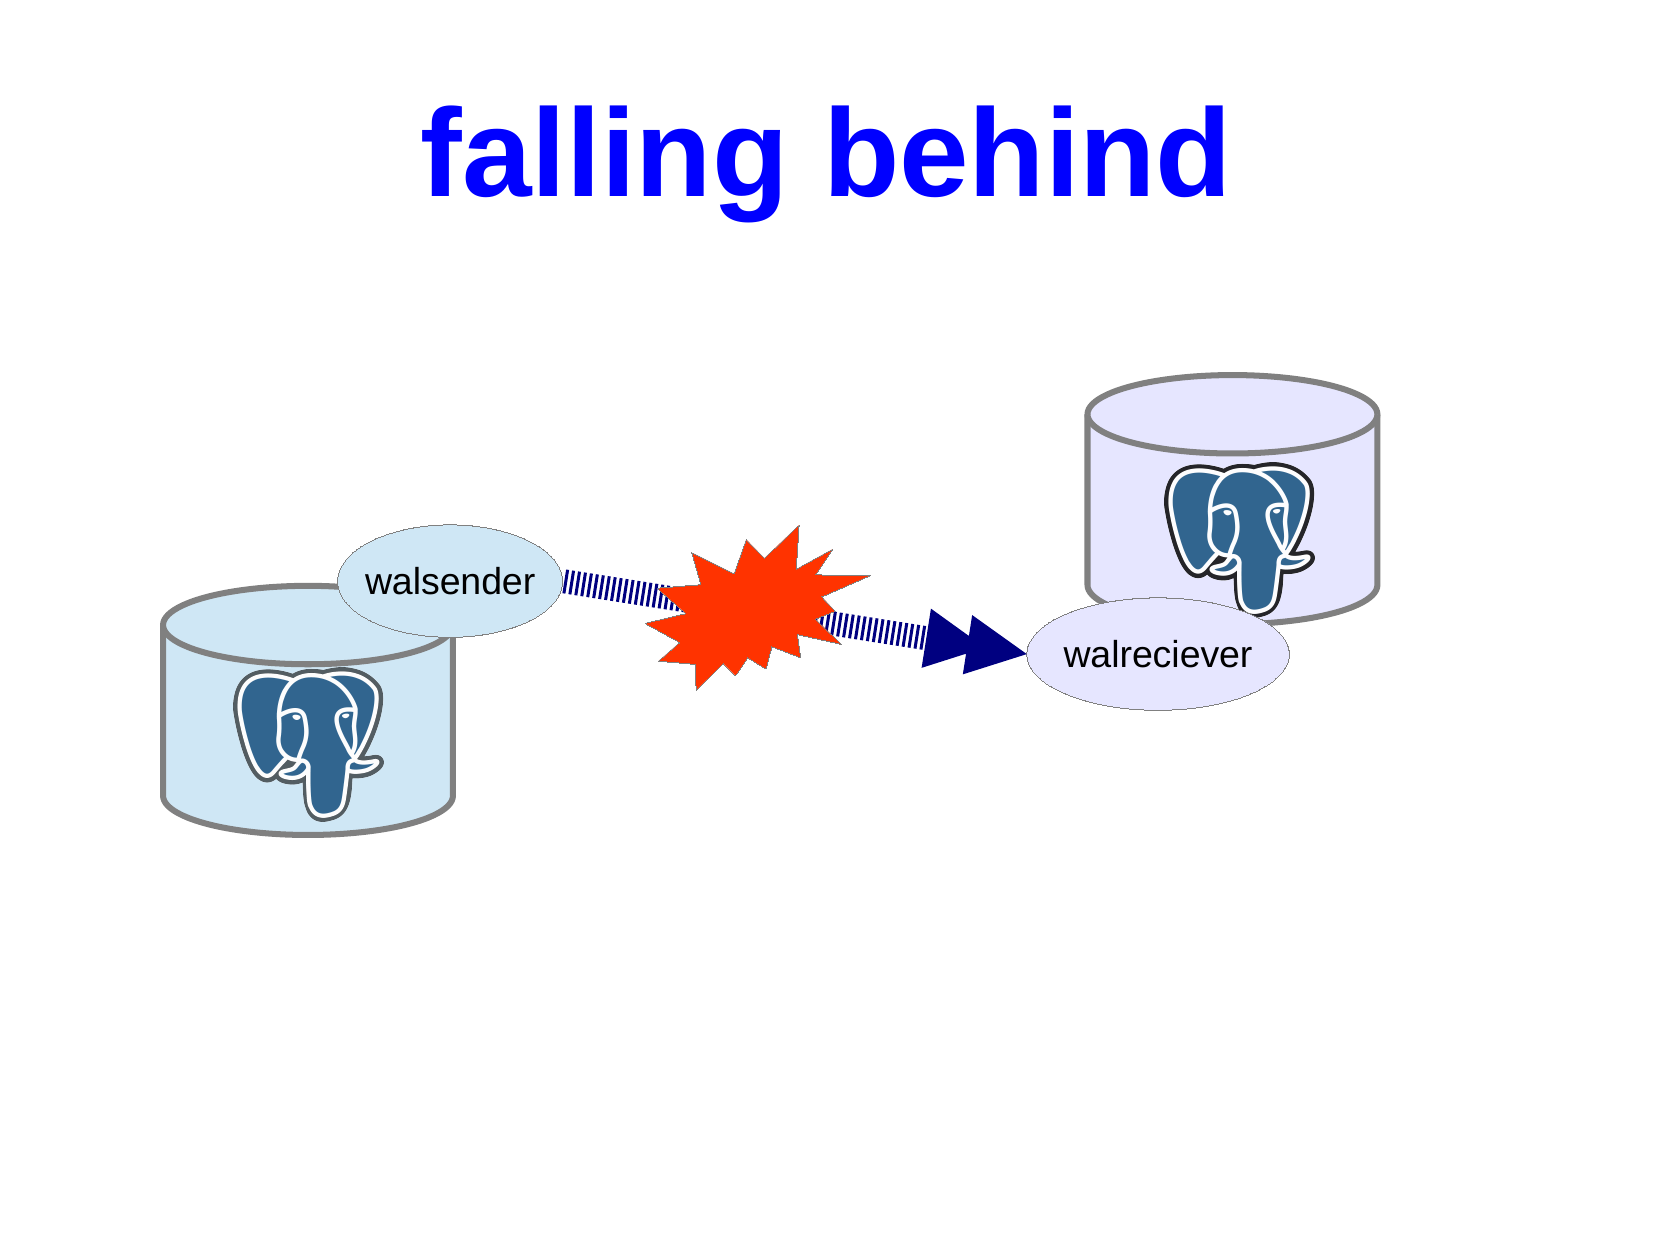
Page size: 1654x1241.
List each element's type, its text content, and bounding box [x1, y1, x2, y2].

text_box walsender [337, 524, 563, 638]
text_box [1261, 618, 1311, 623]
text_box [163, 585, 453, 835]
text_box [645, 525, 871, 691]
title falling behind [82, 49, 1571, 257]
text_box walreciever [1026, 597, 1290, 711]
picture [233, 667, 384, 822]
text_box [1087, 375, 1378, 618]
picture [1164, 462, 1315, 618]
